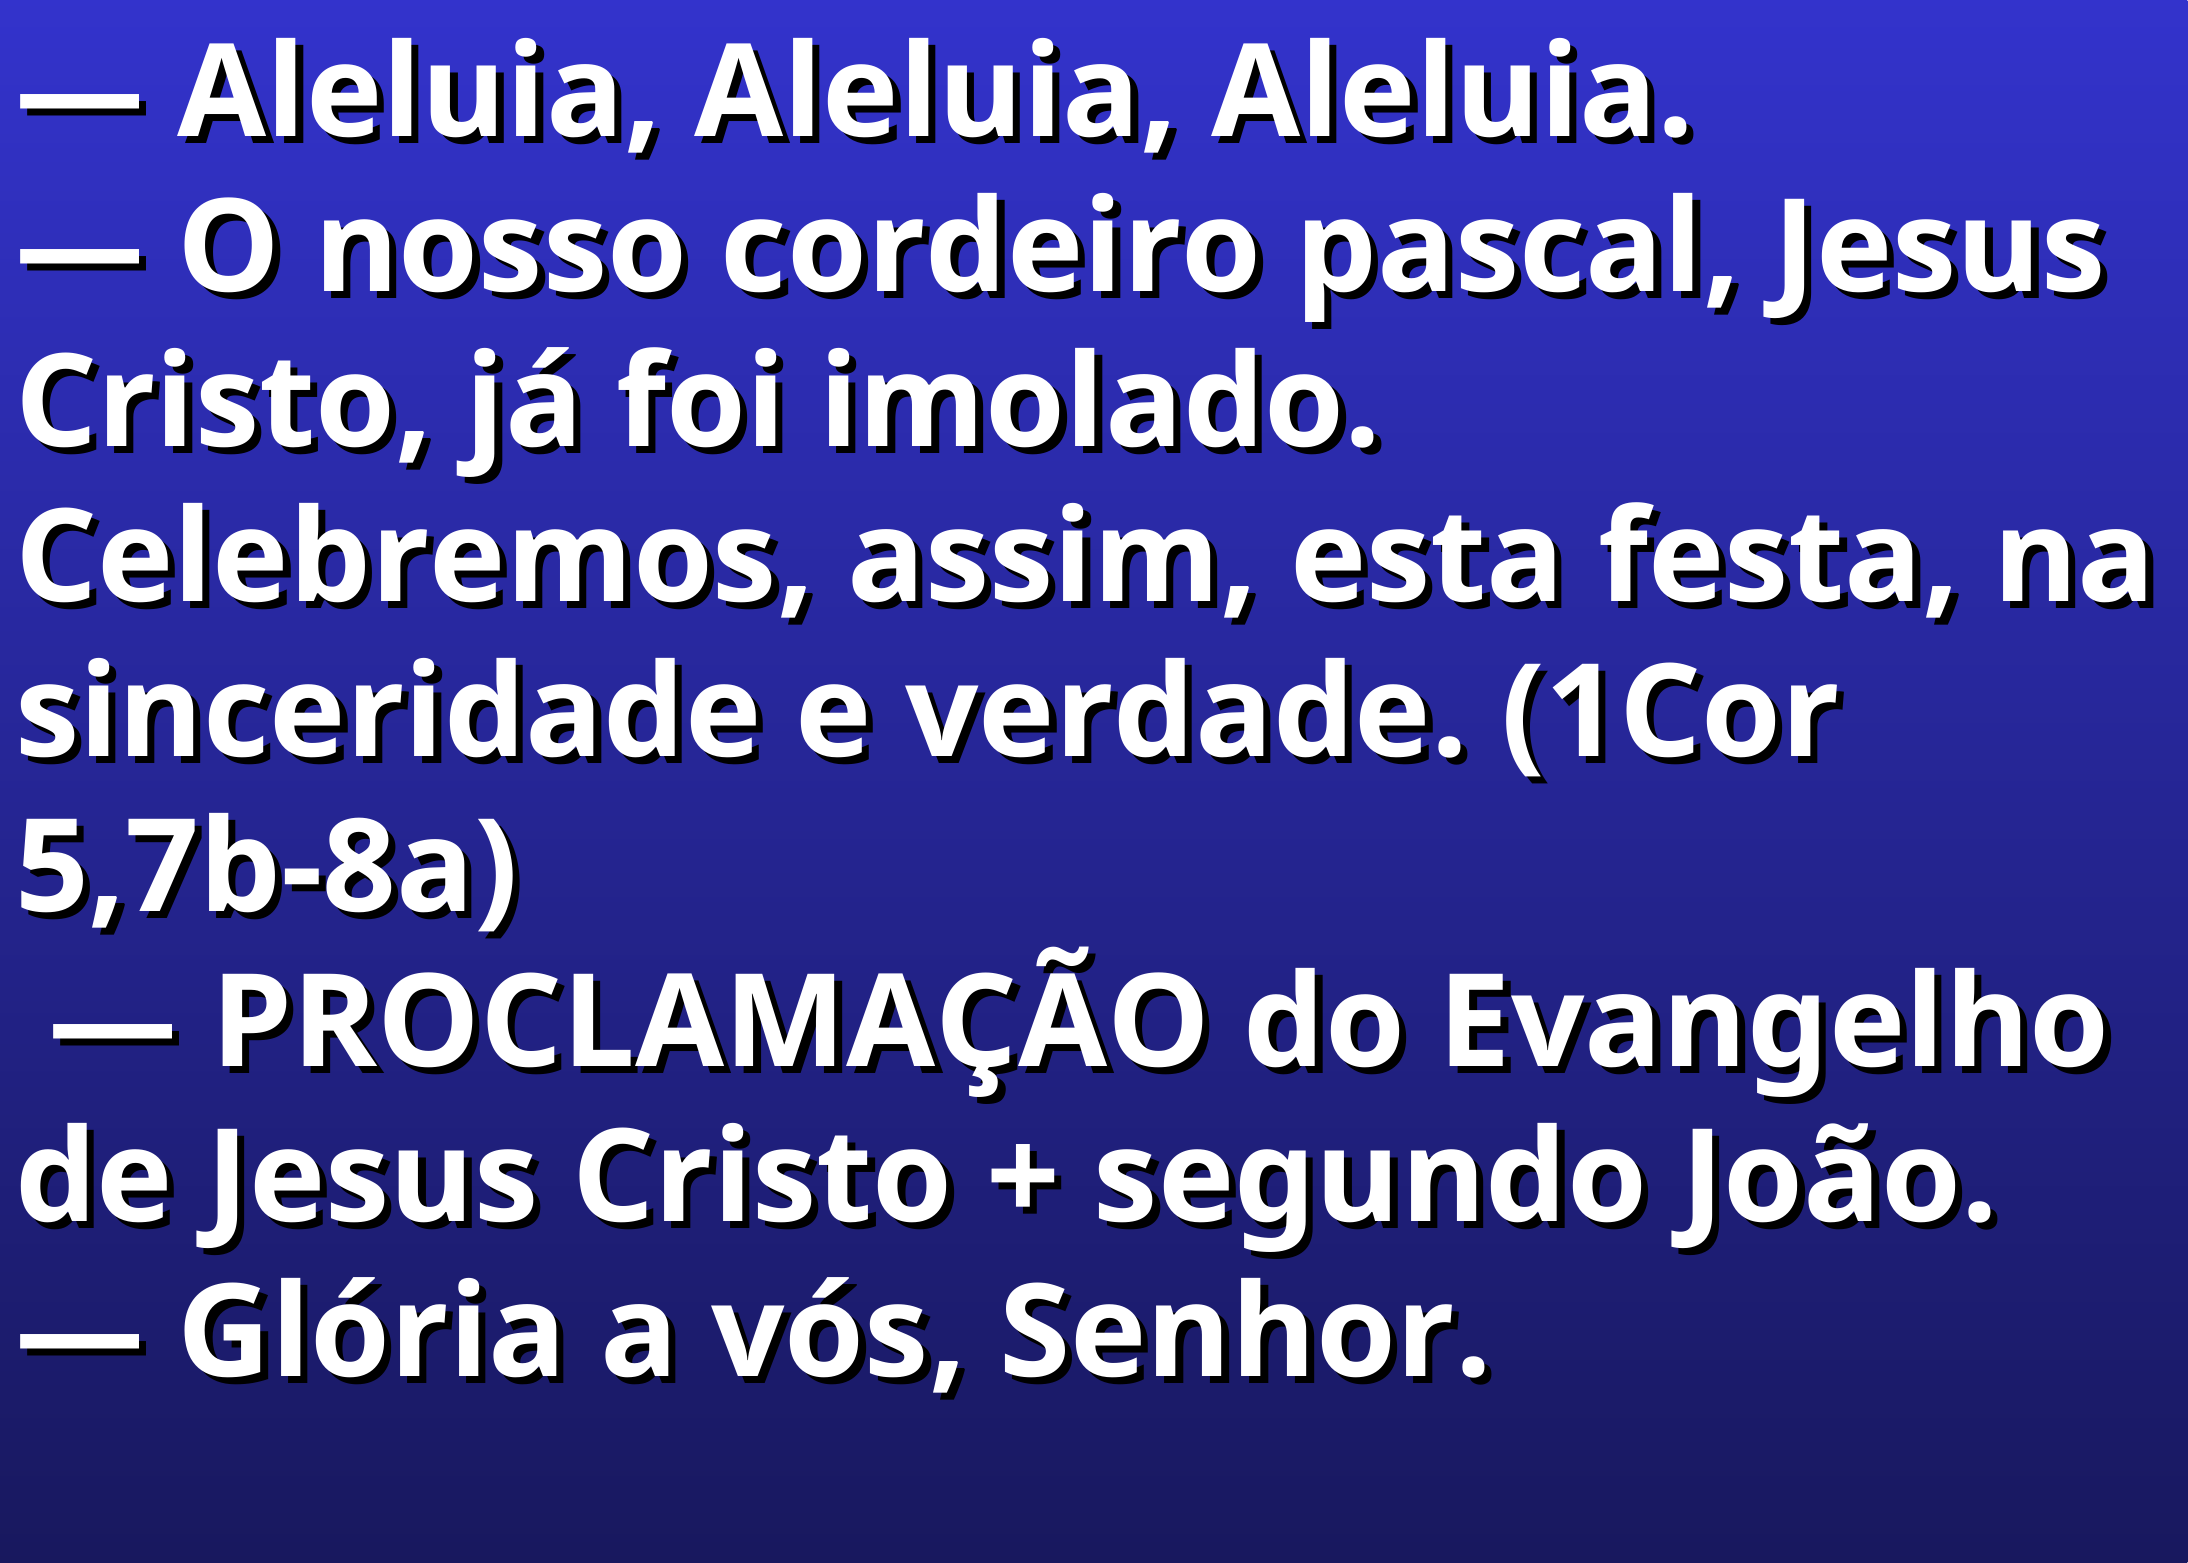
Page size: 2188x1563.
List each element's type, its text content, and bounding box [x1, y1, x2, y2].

text_box — Aleluia, Aleluia, Aleluia. — O nosso cordeiro pascal, Jesus Cristo, já foi imolado. Celebremos, assim, esta festa, na sinceridade e verdade. (1Cor 5,7b-8a) — PROCLAMAÇÃO do Evangelho de Jesus Cristo + segundo João. — Glória a vós, Senhor. [0, 0, 2188, 1410]
